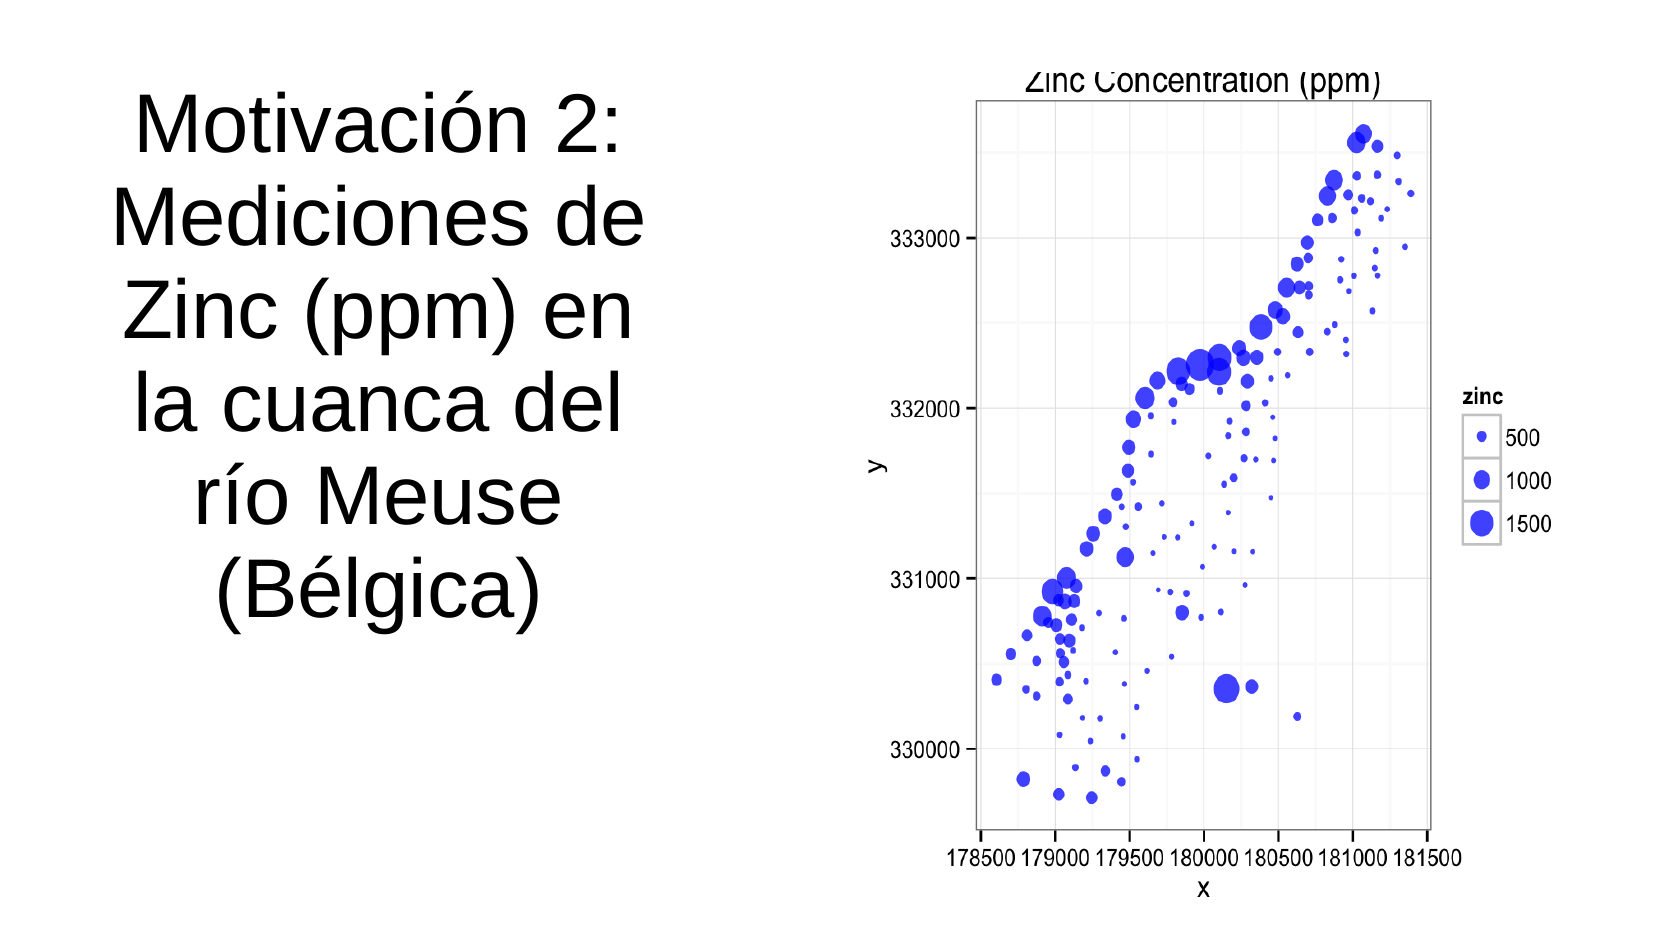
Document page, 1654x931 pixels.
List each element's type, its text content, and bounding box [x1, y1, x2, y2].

picture [792, 72, 1636, 923]
title Motivación 2: Mediciones de Zinc (ppm) en la cuanca del río Meuse (Bélgica) [82, 21, 676, 691]
